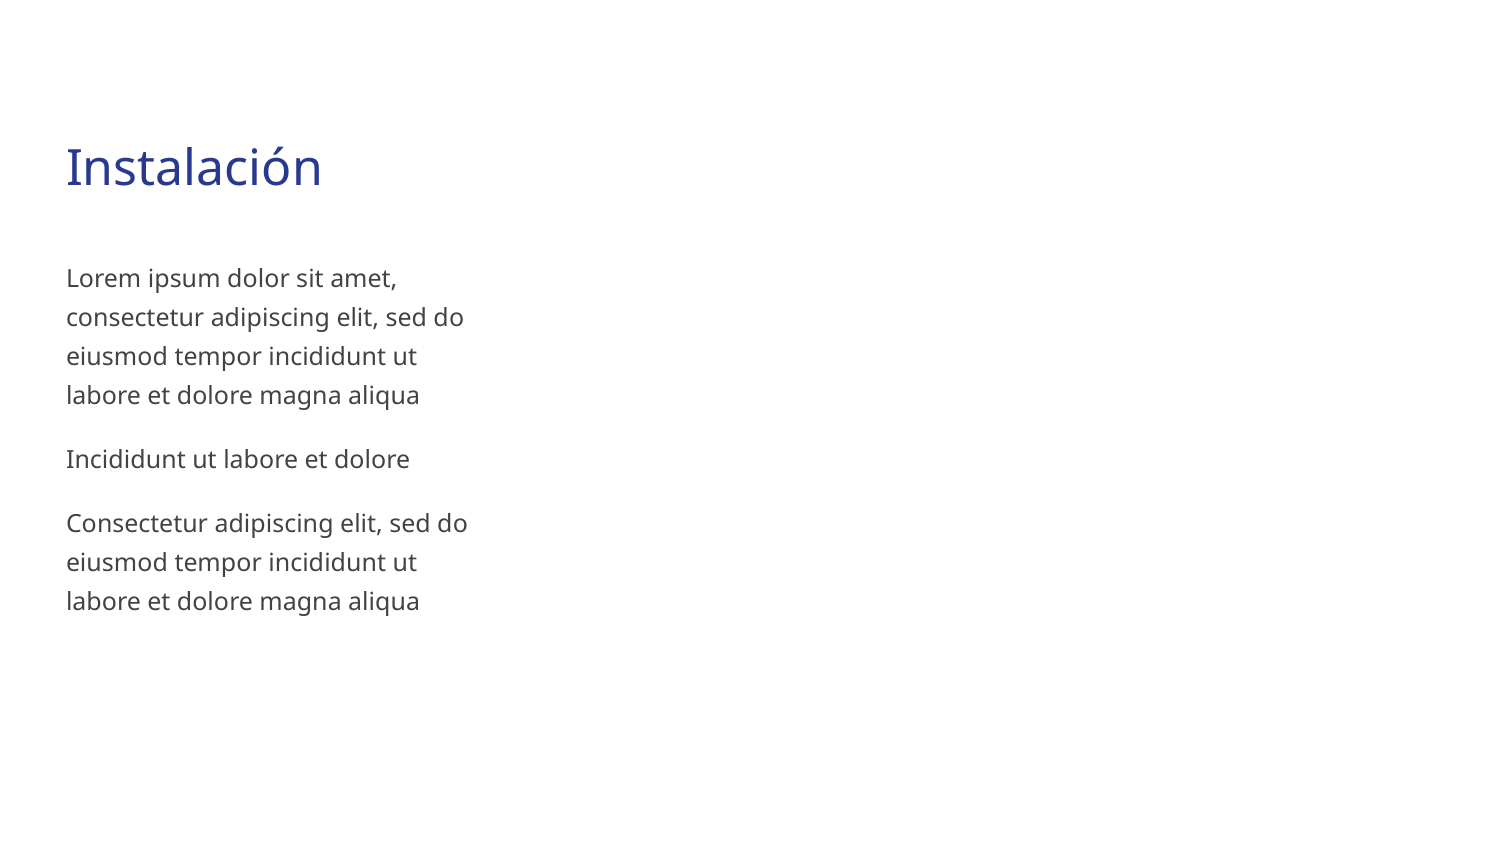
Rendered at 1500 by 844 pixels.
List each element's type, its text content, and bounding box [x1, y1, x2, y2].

list Lorem ipsum dolor sit amet, consectetur adipiscing elit, sed do eiusmod tempor incididunt ut labore et dolore magna aliqua Incididunt ut labore et dolore Consectetur adipiscing elit, sed do eiusmod tempor incididunt ut labore et dolore magna aliqua [51, 240, 512, 750]
title Instalación [51, 91, 512, 216]
